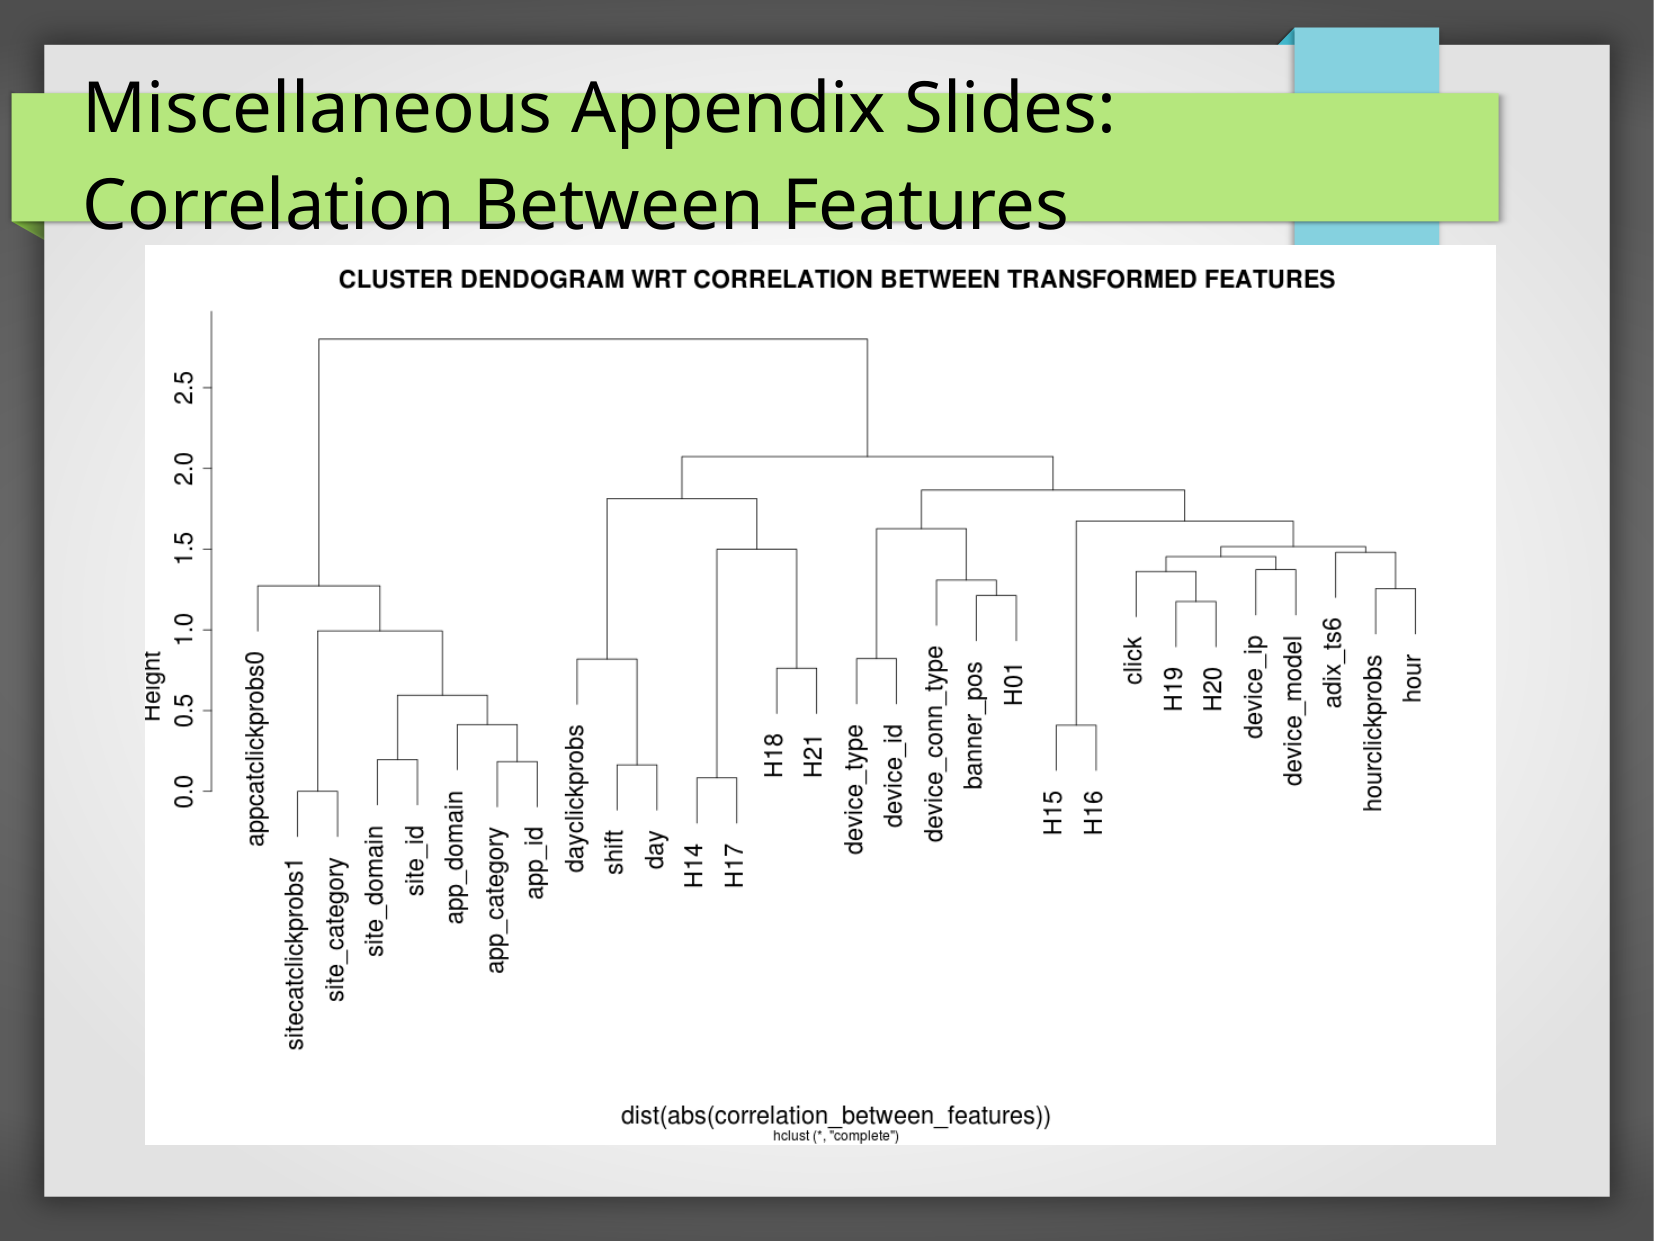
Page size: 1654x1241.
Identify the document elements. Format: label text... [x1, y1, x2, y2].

picture [0, 0, 1654, 1241]
title Miscellaneous Appendix Slides: Correlation Between Features [82, 62, 1264, 246]
